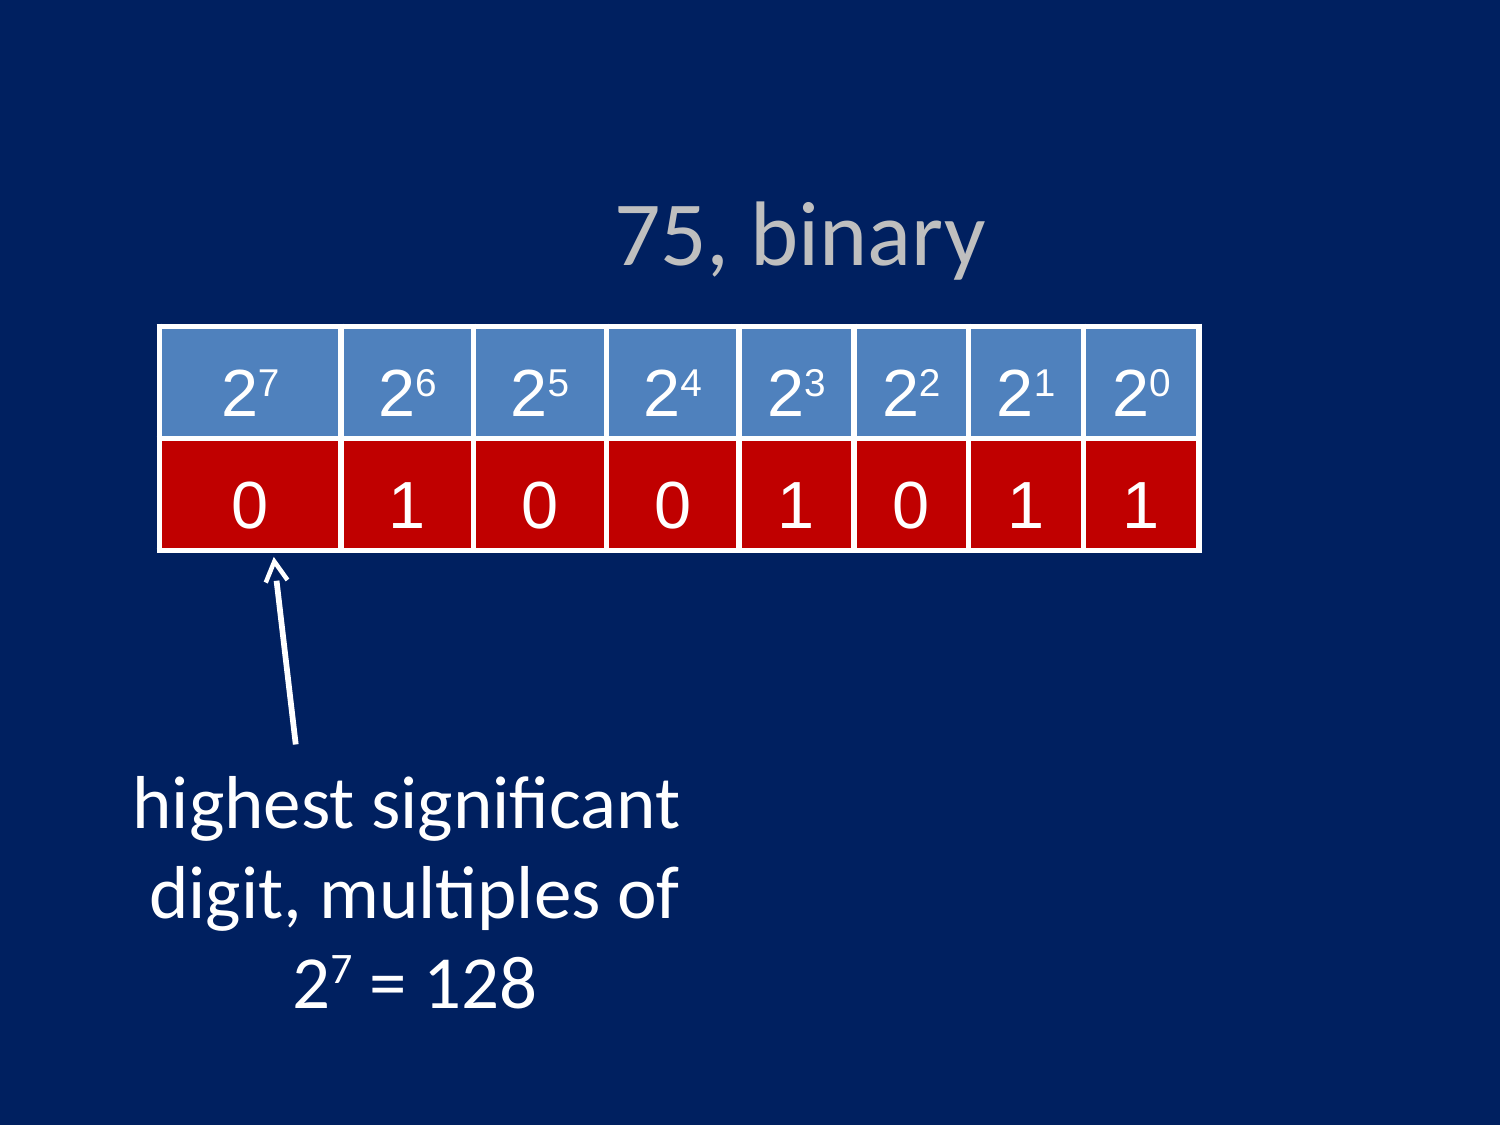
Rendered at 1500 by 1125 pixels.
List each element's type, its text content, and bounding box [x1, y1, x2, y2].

table_cell 0 [162, 441, 338, 548]
table_cell 1 [971, 441, 1081, 548]
table_cell 0 [857, 441, 966, 548]
table_header 21 [971, 329, 1081, 436]
table_header 24 [609, 329, 736, 436]
table_cell 1 [344, 441, 471, 548]
table_cell 0 [609, 441, 736, 548]
table_header 22 [857, 329, 966, 436]
table_header 25 [476, 329, 604, 436]
text_box highest significant digit, multiples of 27 = 128 [37, 745, 793, 1032]
table_header 20 [1086, 329, 1196, 436]
table_cell 1 [742, 441, 851, 548]
table_header 23 [742, 329, 851, 436]
text_box 75, binary [237, 172, 1364, 286]
table_cell 0 [476, 441, 604, 548]
table_header 26 [344, 329, 471, 436]
table_header 27 [162, 329, 338, 436]
table_cell 1 [1086, 441, 1196, 548]
